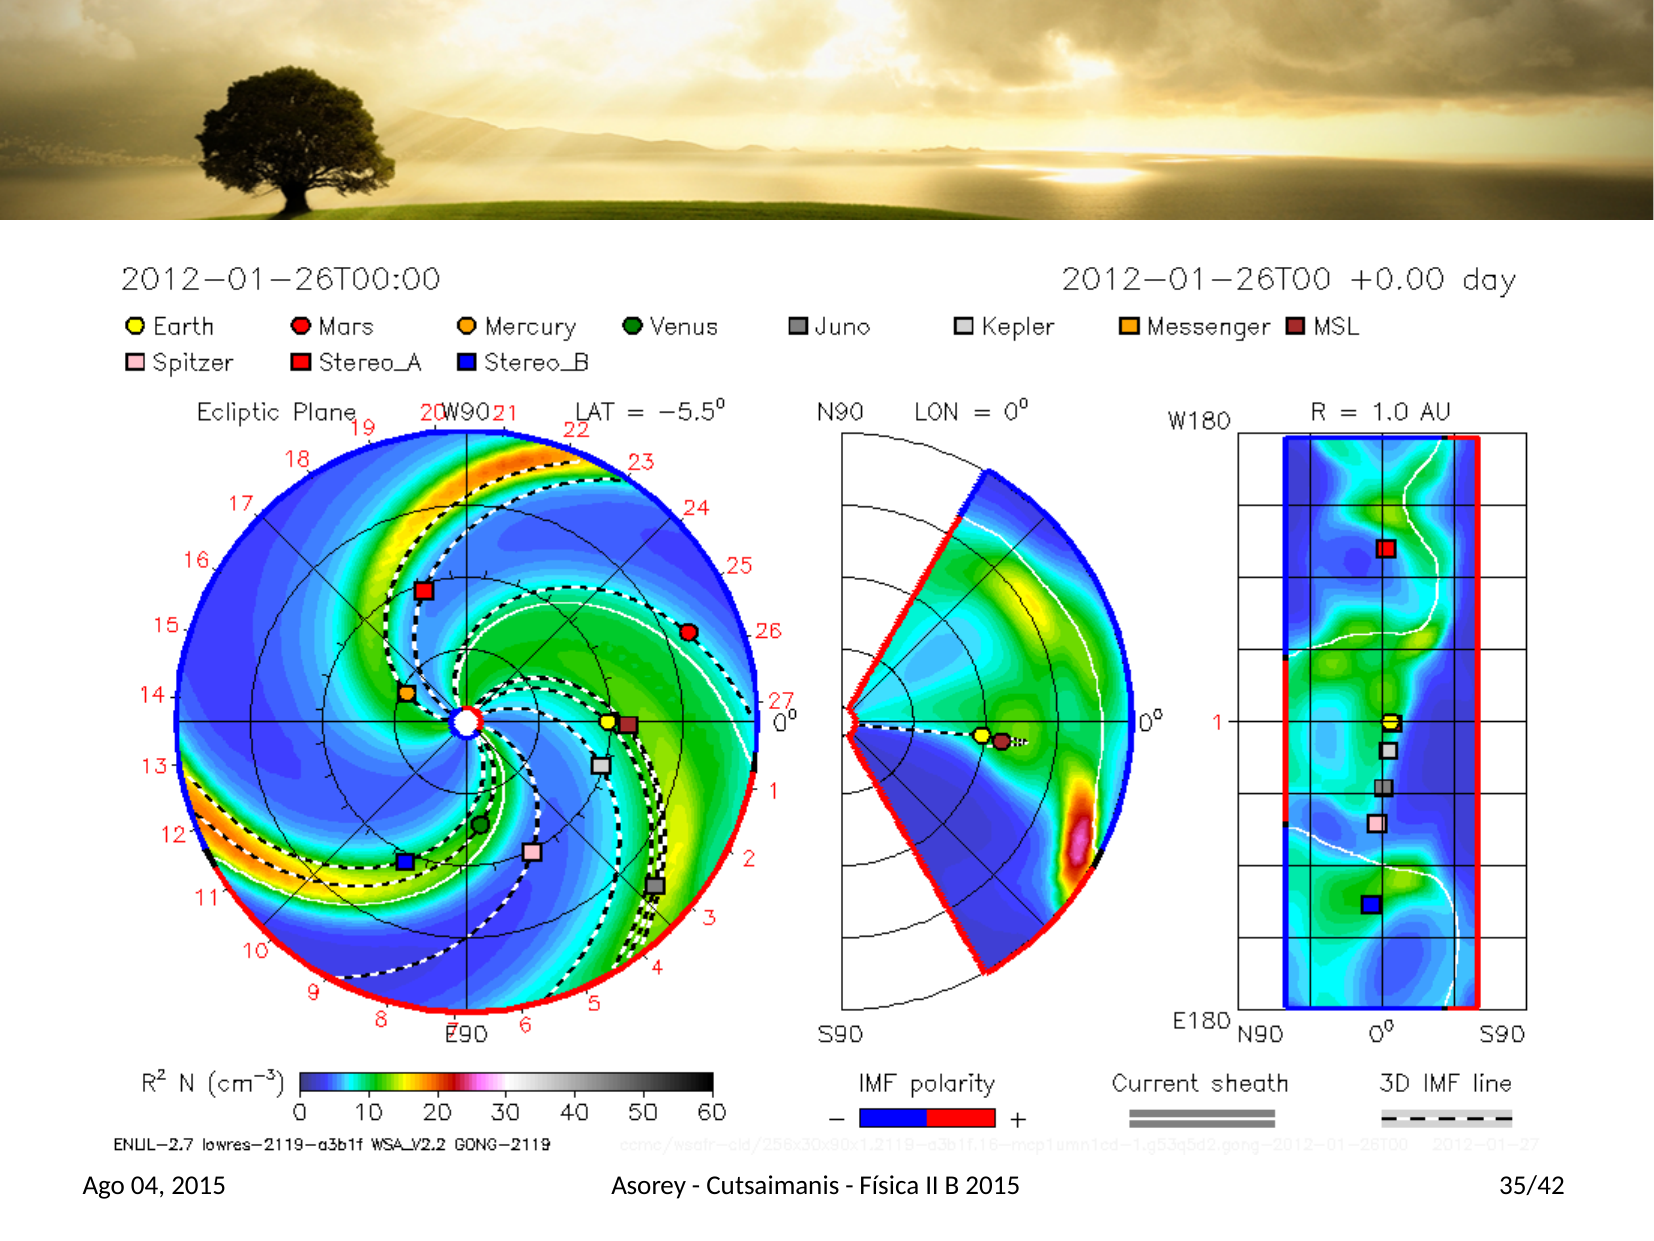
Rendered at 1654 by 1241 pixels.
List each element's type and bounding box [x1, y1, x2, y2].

picture [0, 0, 1654, 220]
picture [106, 254, 1547, 1156]
